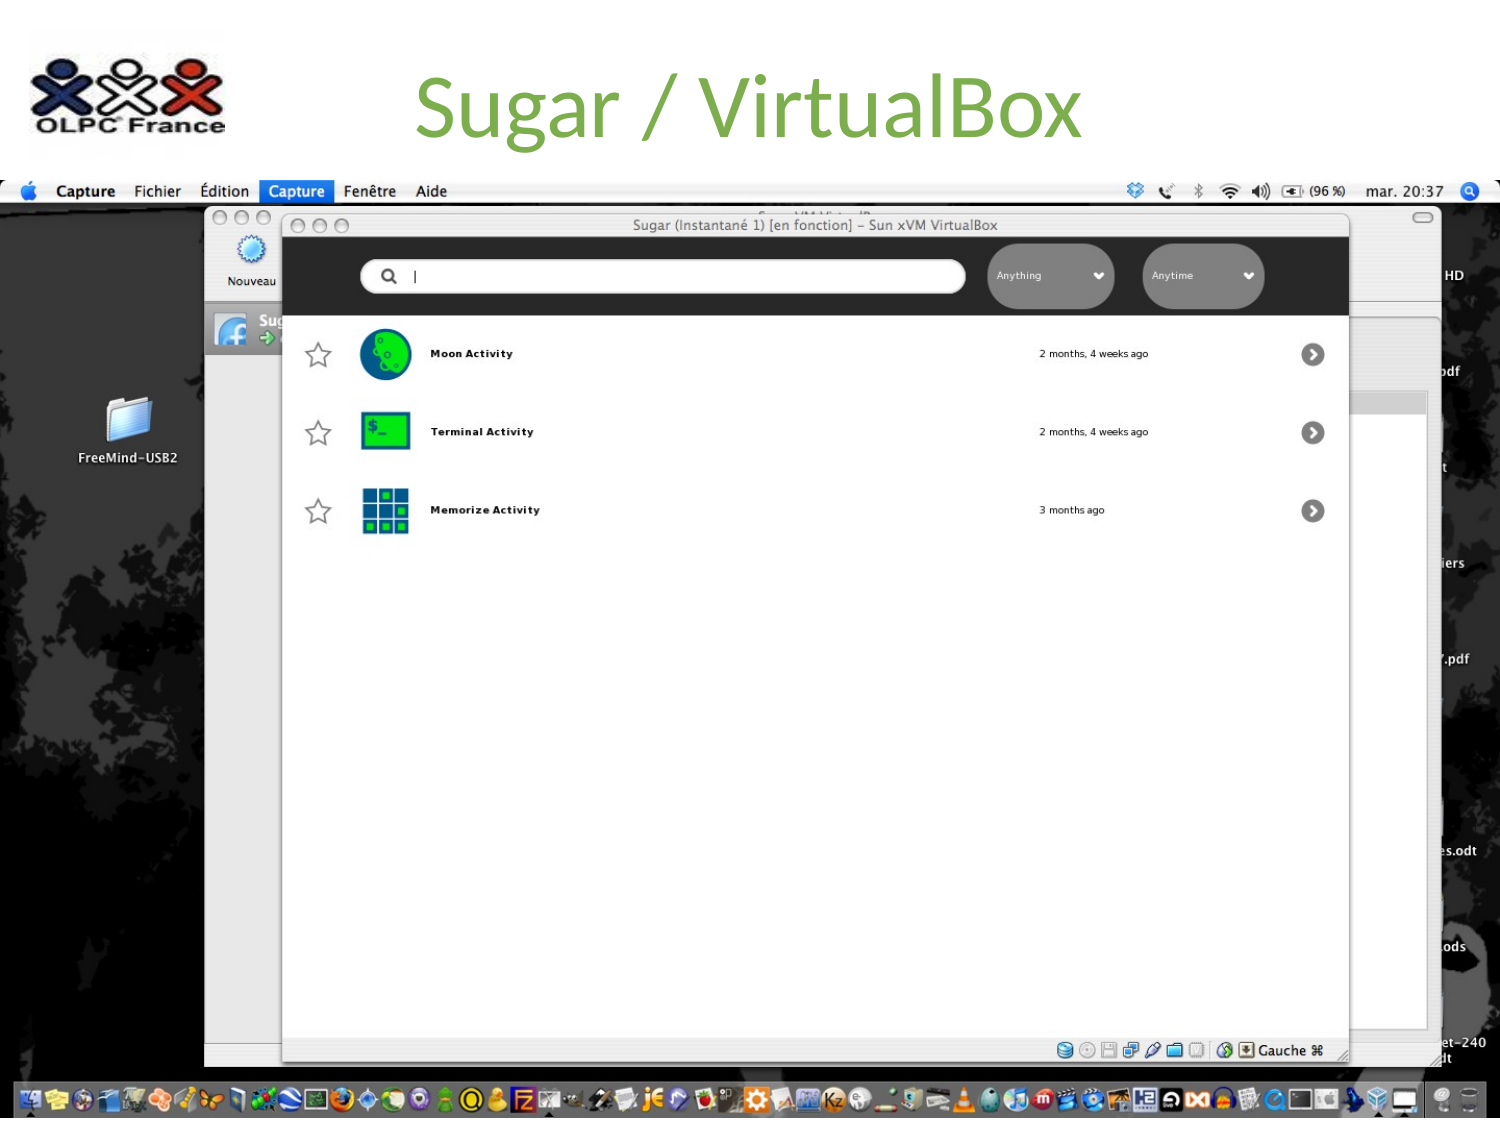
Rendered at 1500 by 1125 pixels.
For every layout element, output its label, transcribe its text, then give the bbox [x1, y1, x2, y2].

picture [0, 180, 1500, 1118]
picture [29, 30, 74, 161]
title Sugar / VirtualBox [74, 7, 1425, 223]
